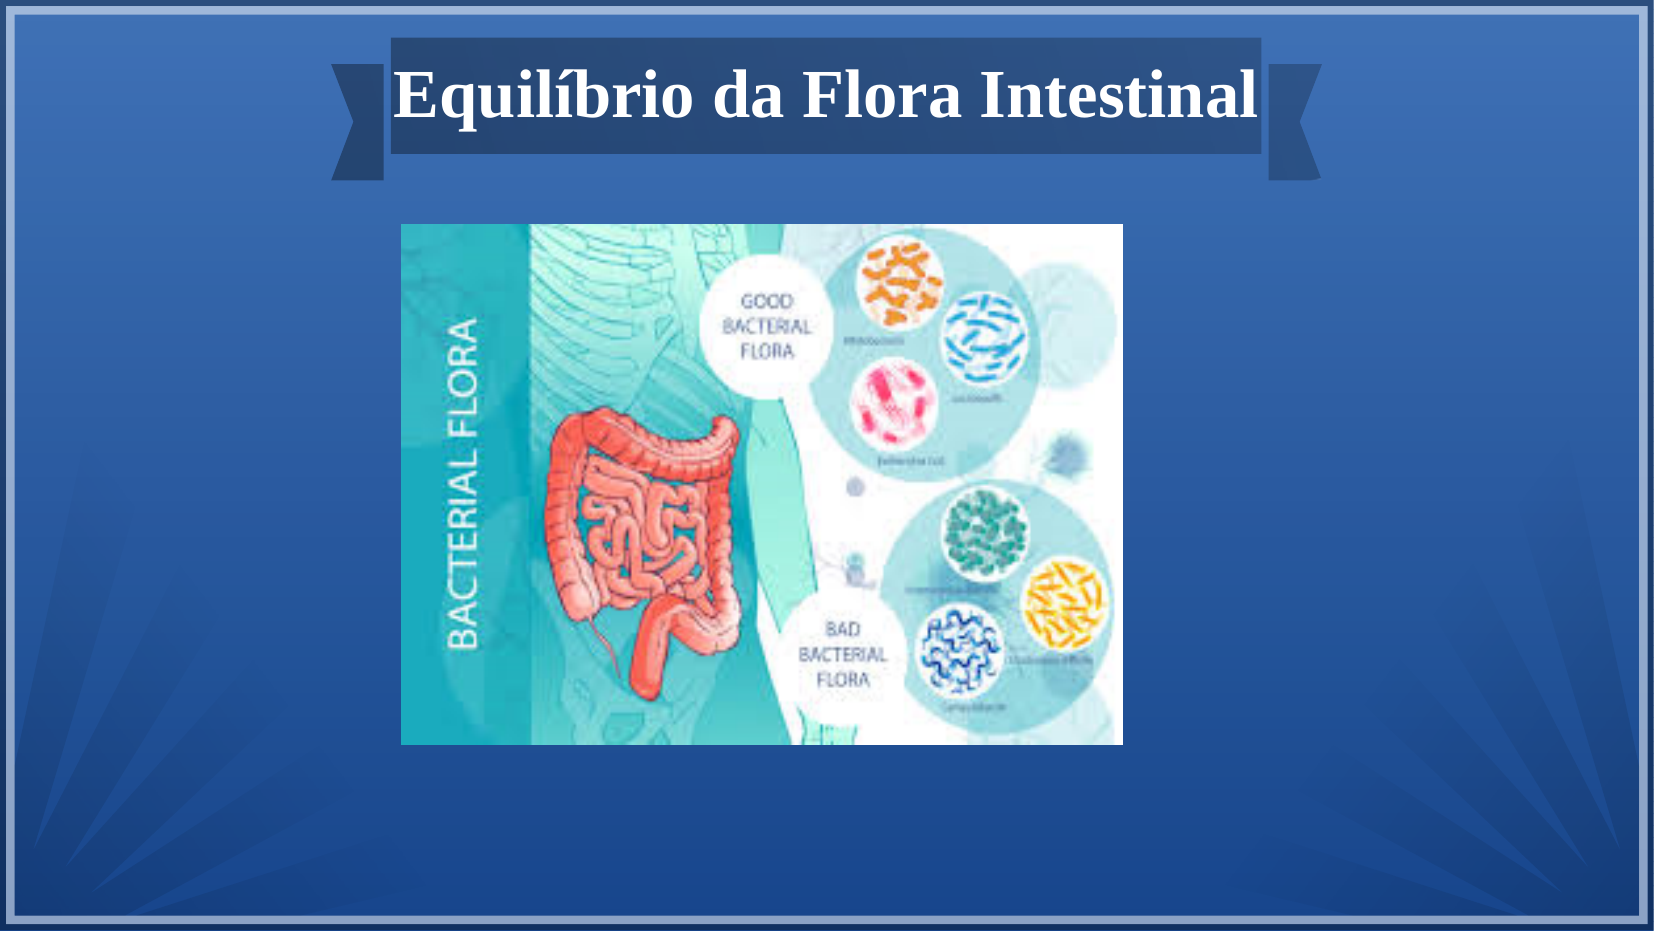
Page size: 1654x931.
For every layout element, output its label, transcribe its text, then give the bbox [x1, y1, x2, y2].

picture [401, 224, 1123, 745]
title Equilíbrio da Flora Intestinal [389, 17, 1264, 172]
